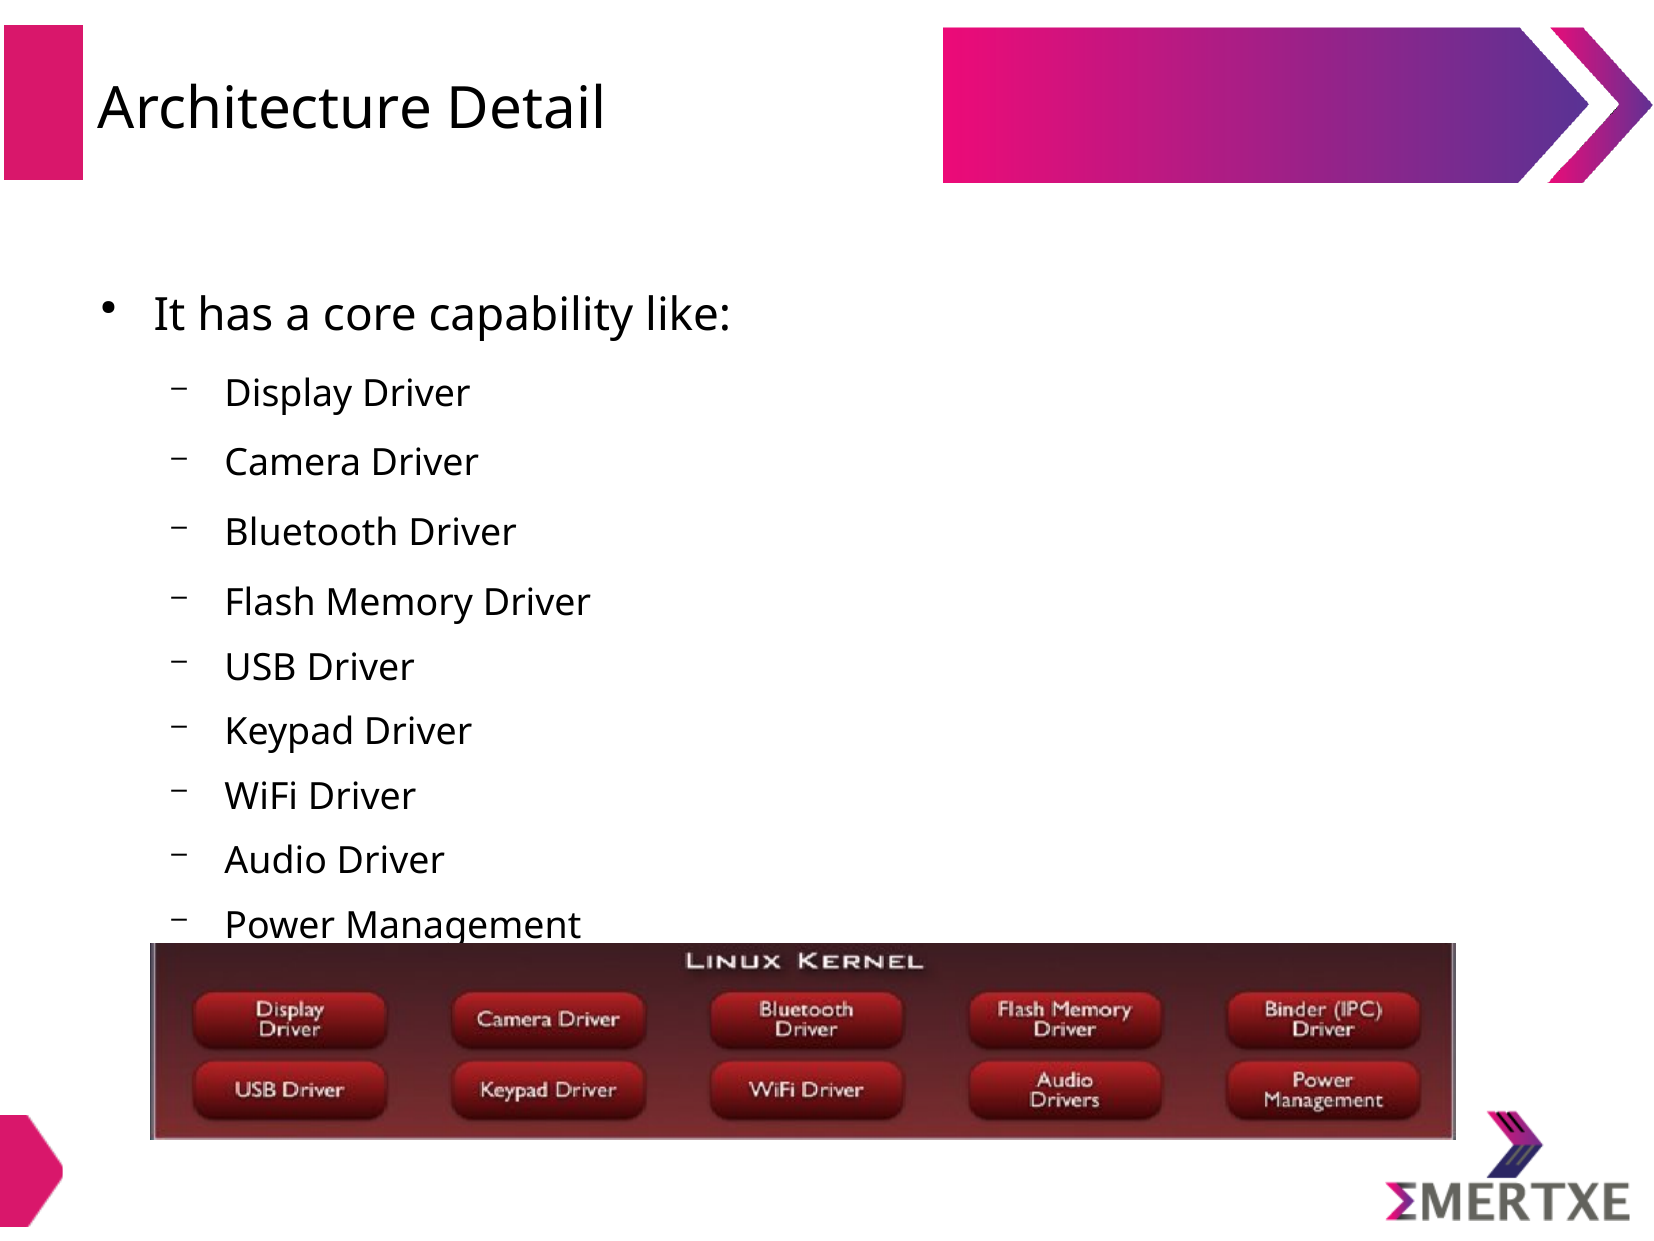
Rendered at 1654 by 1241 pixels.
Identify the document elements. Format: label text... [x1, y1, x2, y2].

picture [1571, 27, 1653, 183]
title Architecture Detail [82, 2, 1571, 210]
picture [150, 943, 1631, 1221]
list It has a core capability like: Display Driver Camera Driver Bluetooth Driver Flash Memory Driver USB Driver Keypad Driver WiFi Driver Audio Driver Power Management [82, 290, 1571, 1010]
